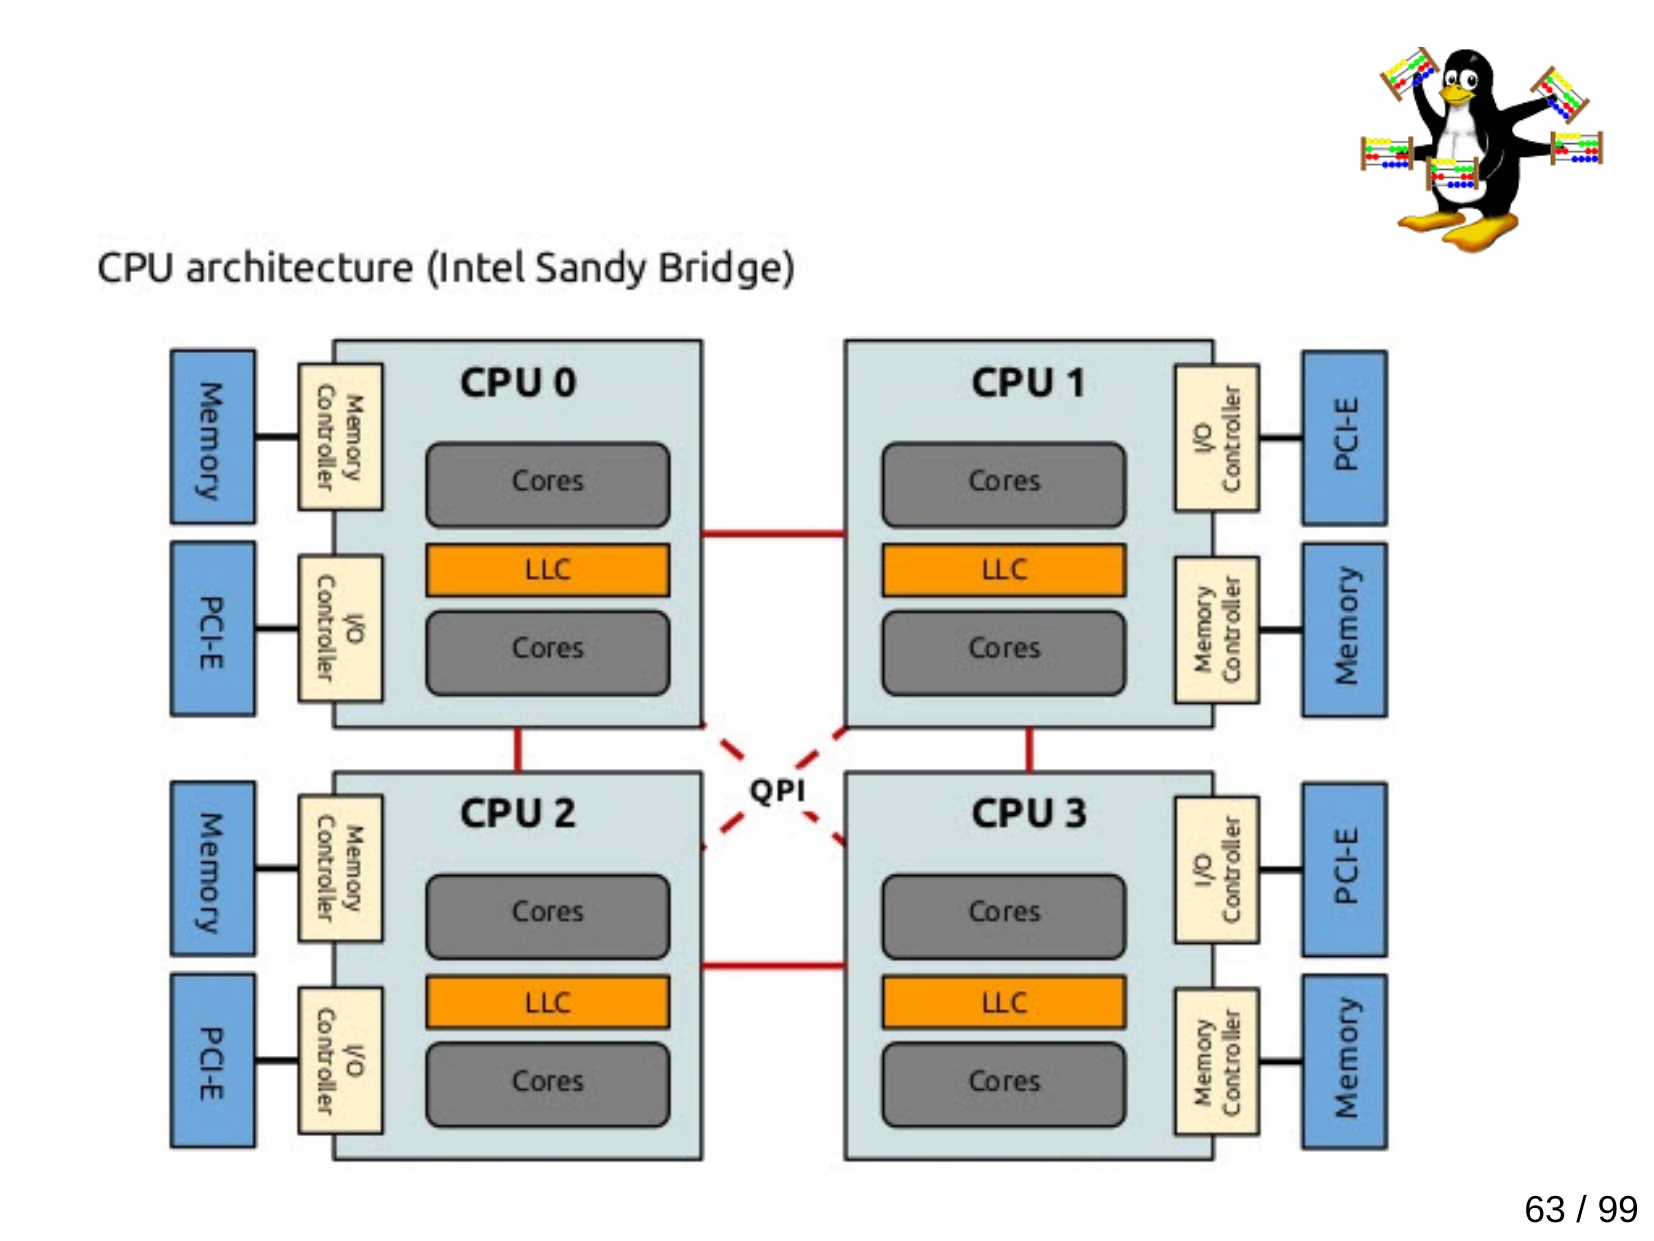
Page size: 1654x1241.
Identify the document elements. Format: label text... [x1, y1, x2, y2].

text_box <number> / 99 [1380, 1181, 1654, 1238]
picture [79, 47, 1607, 1170]
